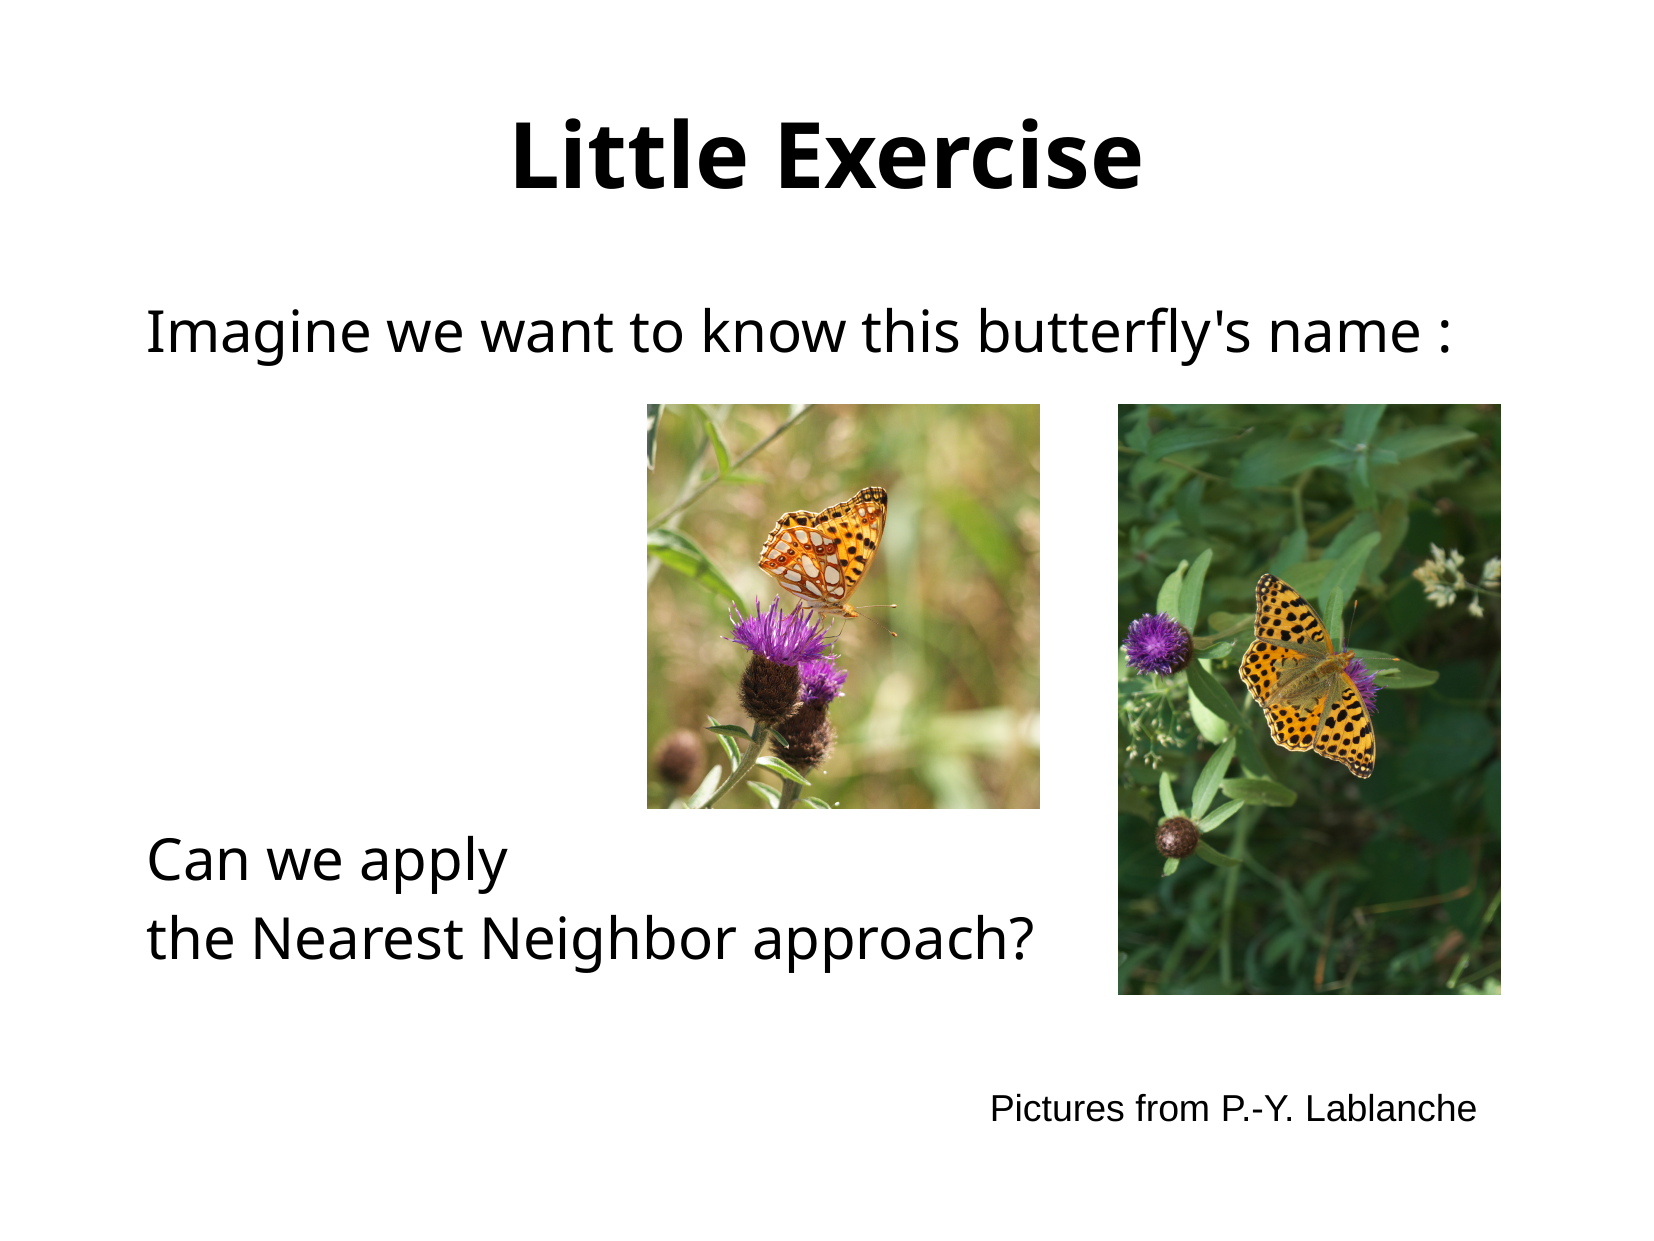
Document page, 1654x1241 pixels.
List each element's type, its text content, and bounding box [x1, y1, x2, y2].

text_box Pictures from P.-Y. Lablanche [975, 1080, 1636, 1137]
list Imagine we want to know this butterfly's name : Can we apply the Nearest Neighbor approach? [82, 290, 1571, 1171]
picture [1118, 404, 1501, 995]
title Little Exercise [82, 49, 1571, 257]
picture [647, 404, 1040, 809]
